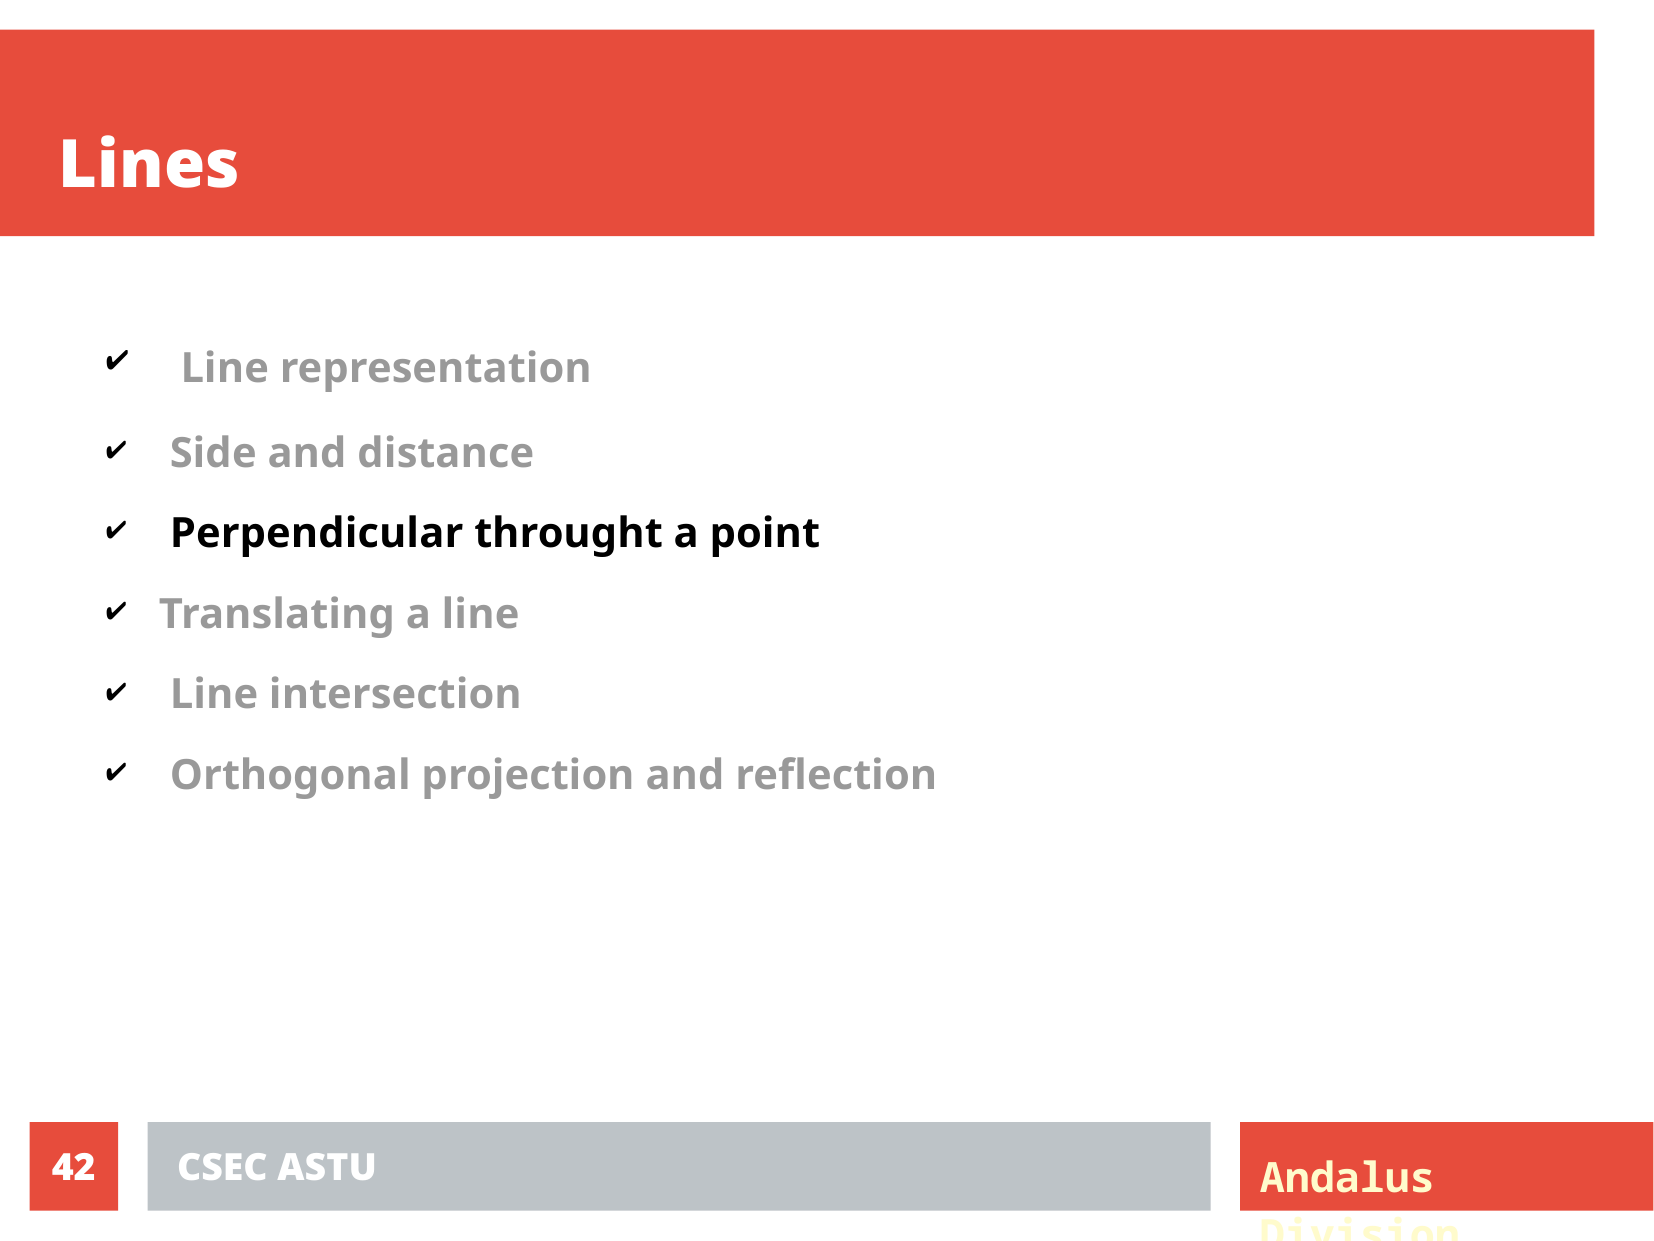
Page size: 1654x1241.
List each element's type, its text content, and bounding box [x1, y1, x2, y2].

title Lines [59, 59, 1595, 207]
text_box Andalus Division [1245, 1140, 1636, 1197]
list Line representation Side and distance Perpendicular throught a point Translating a line Line intersection Orthogonal projection and reflection [59, 324, 1565, 1093]
